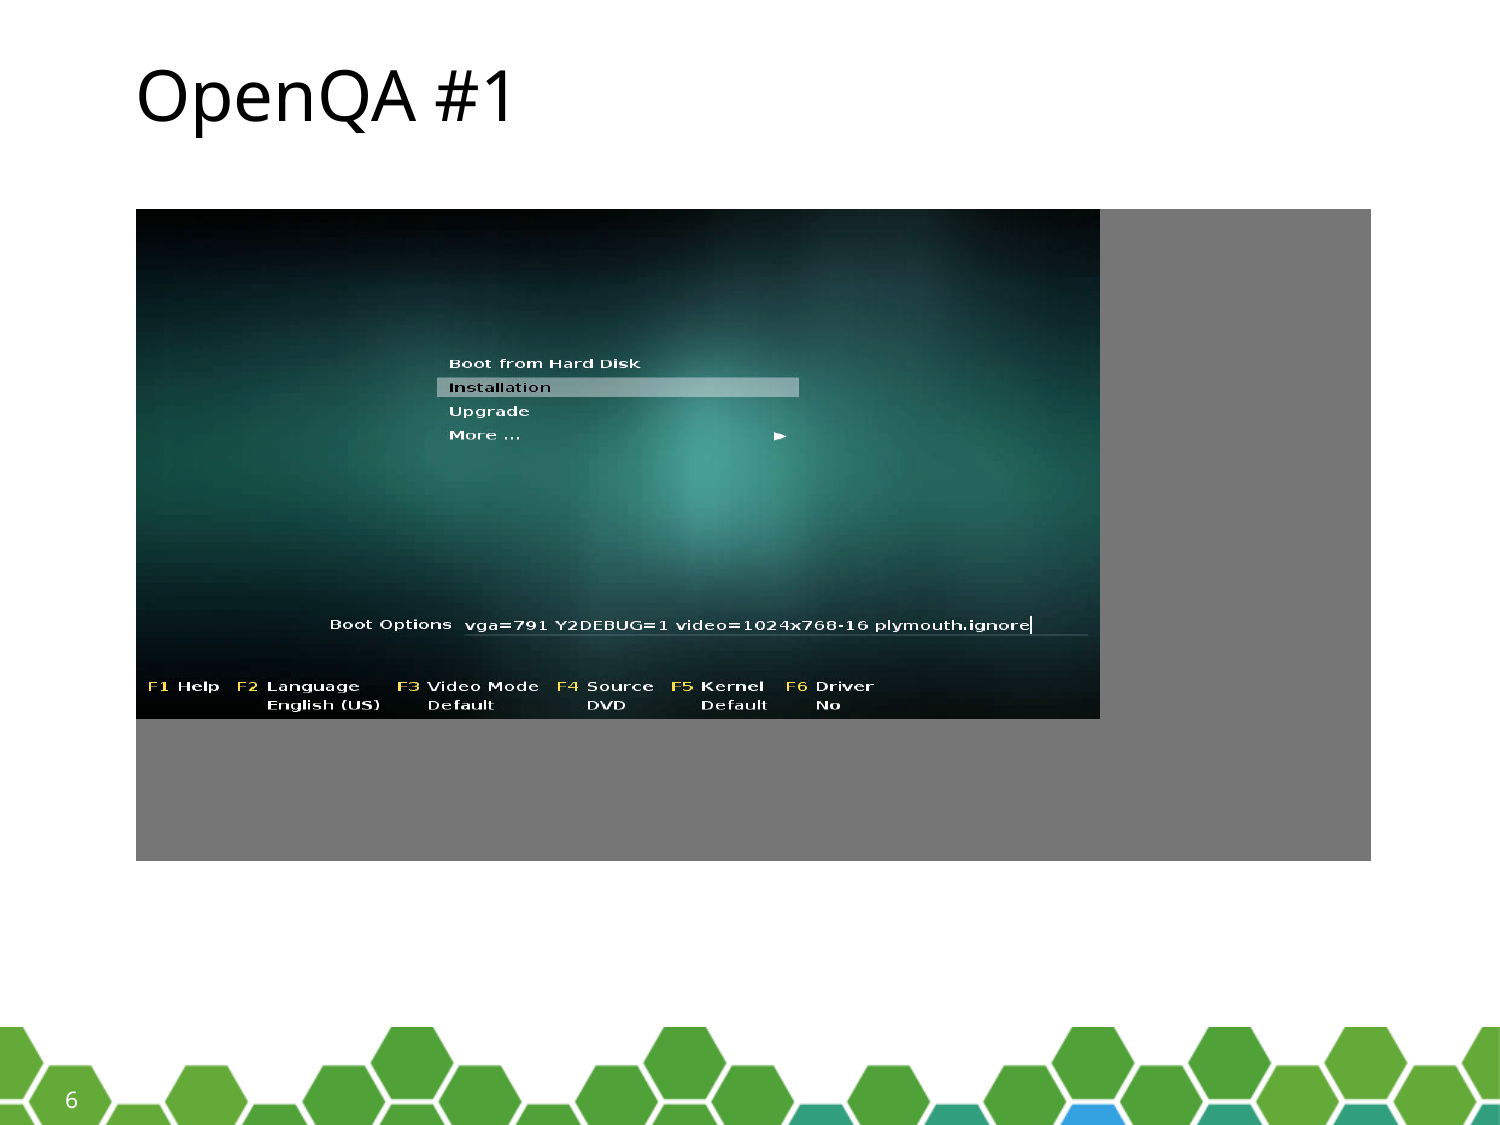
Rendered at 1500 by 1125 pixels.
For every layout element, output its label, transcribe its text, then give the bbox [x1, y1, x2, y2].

picture [0, 1027, 1500, 1125]
text_box [135, 209, 1372, 862]
title OpenQA #1 [135, 12, 1372, 175]
